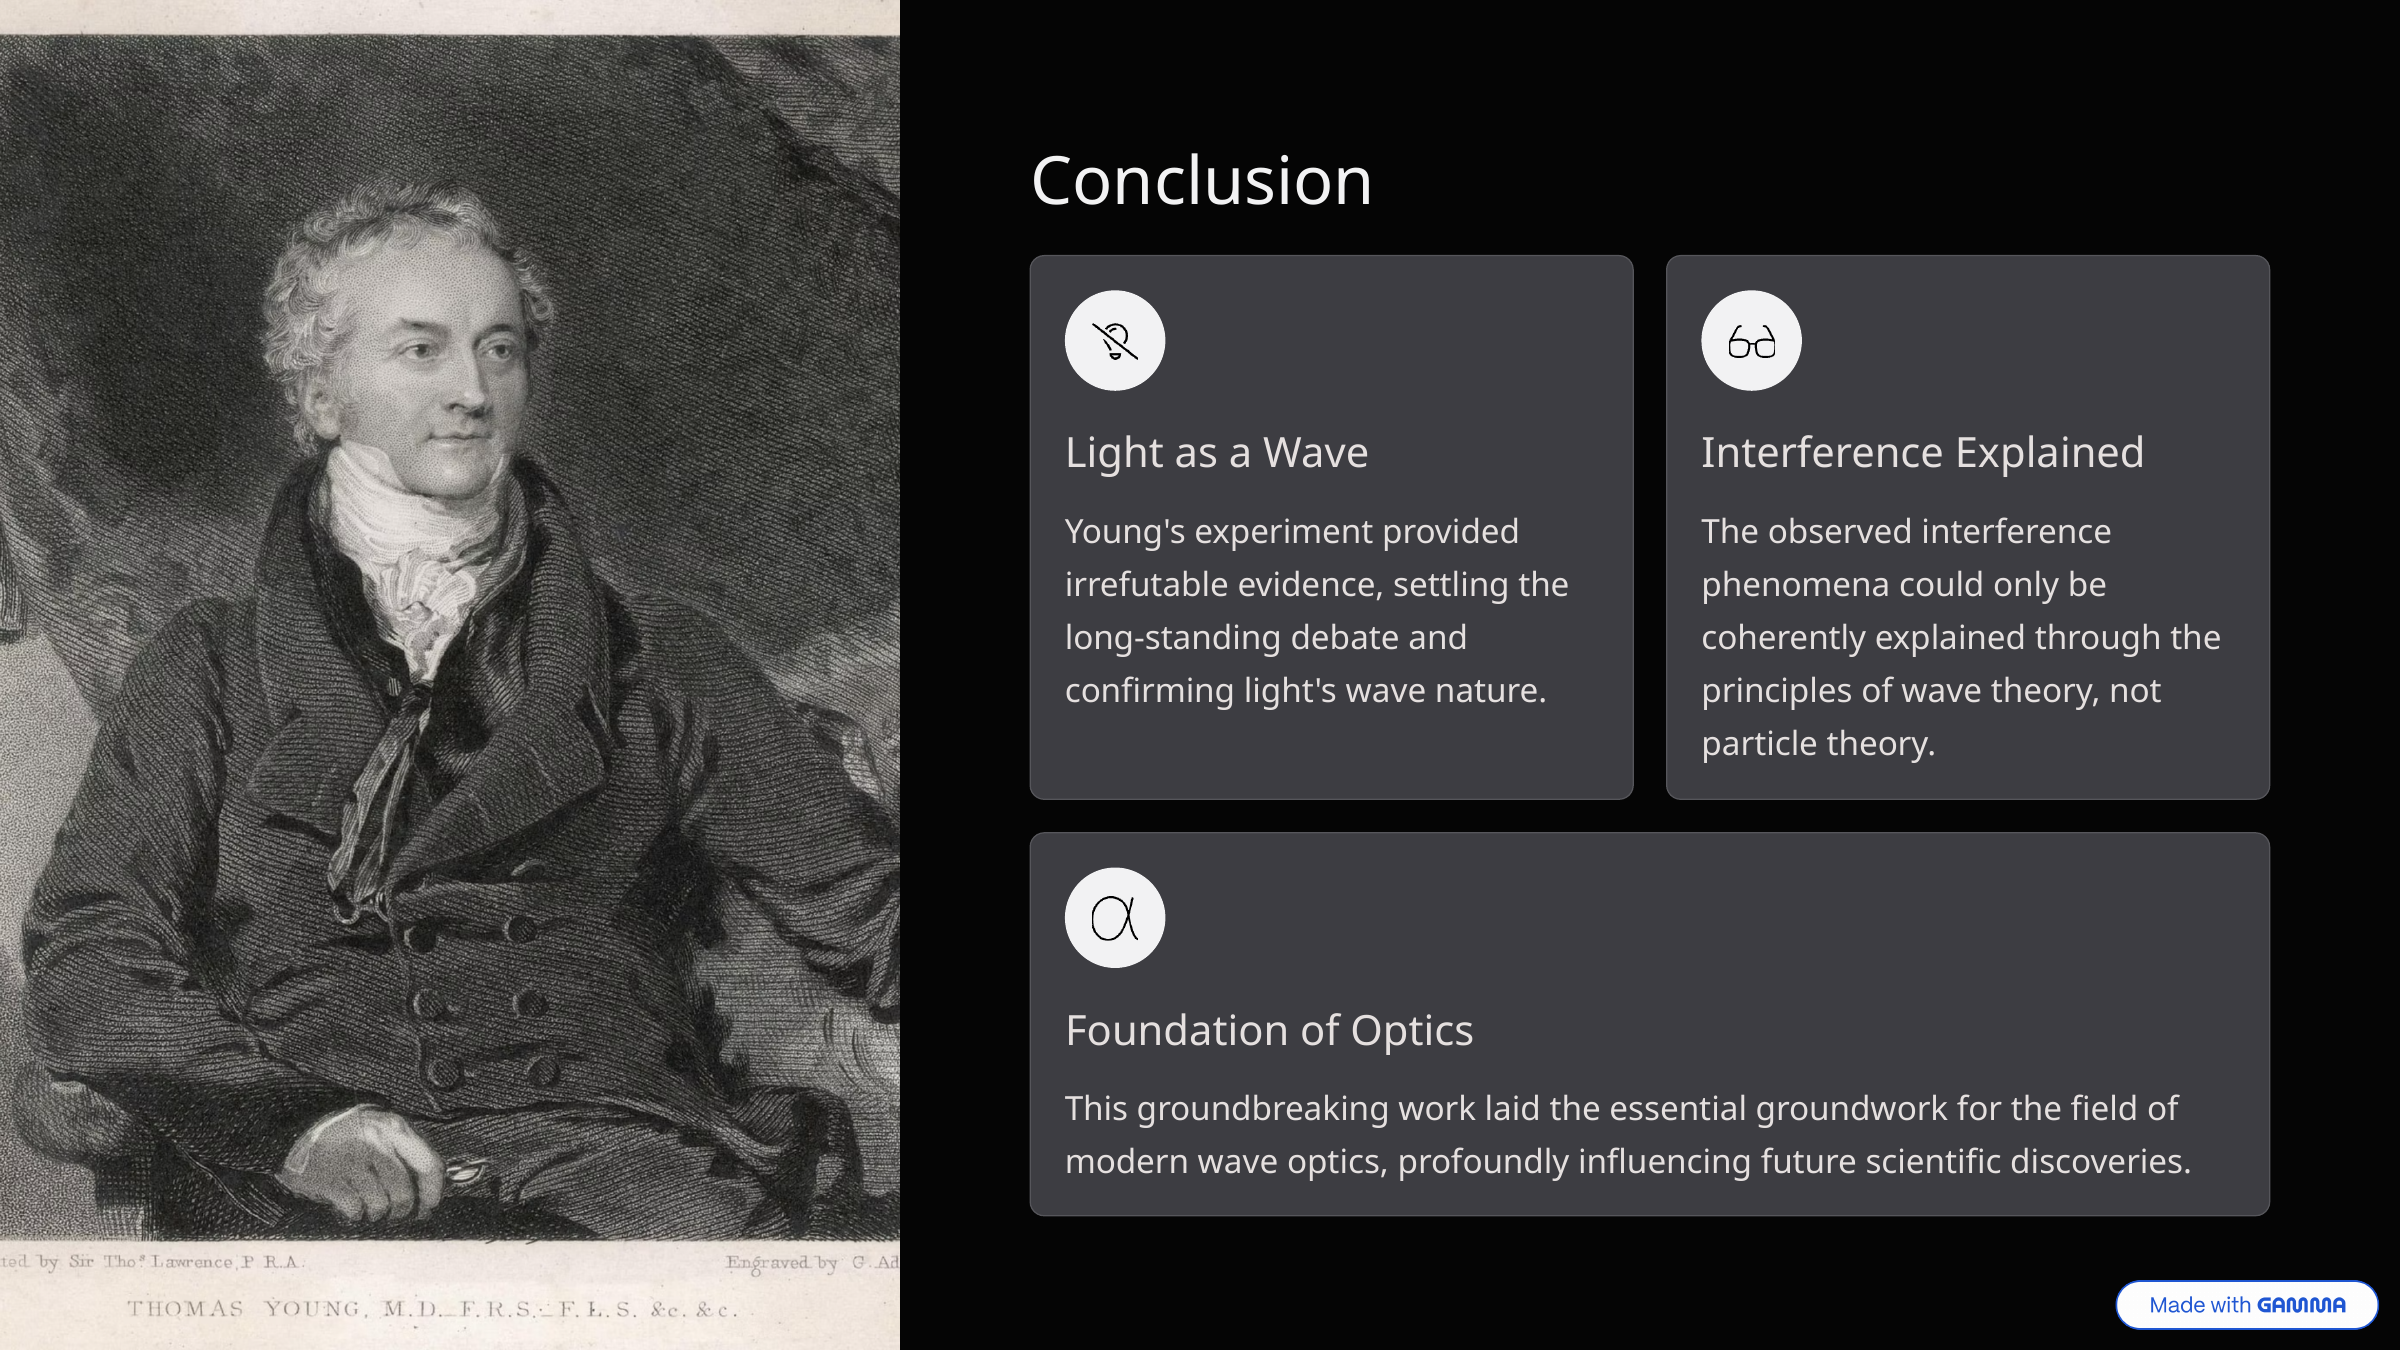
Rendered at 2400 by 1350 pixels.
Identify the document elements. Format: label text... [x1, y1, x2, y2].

picture [2106, 1271, 2389, 1339]
text_box This groundbreaking work laid the essential groundwork for the field of modern wave optics, profoundly influencing future scientific discoveries. [1064, 1073, 2235, 1181]
text_box [1030, 832, 2270, 1216]
text_box [1666, 255, 2270, 800]
picture [1729, 312, 1775, 369]
text_box Young's experiment provided irrefutable evidence, settling the long-standing debate and confirming light's wave nature. [1064, 496, 1599, 711]
text_box The observed interference phenomena could only be coherently explained through the principles of wave theory, not particle theory. [1701, 496, 2235, 765]
text_box Light as a Wave [1064, 424, 1484, 477]
picture [1092, 889, 1138, 946]
text_box Interference Explained [1701, 424, 2161, 477]
picture [0, 0, 900, 1350]
text_box Conclusion [1030, 134, 1700, 218]
text_box [1030, 255, 1634, 800]
picture [1092, 312, 1138, 369]
text_box Foundation of Optics [1064, 1001, 1496, 1054]
